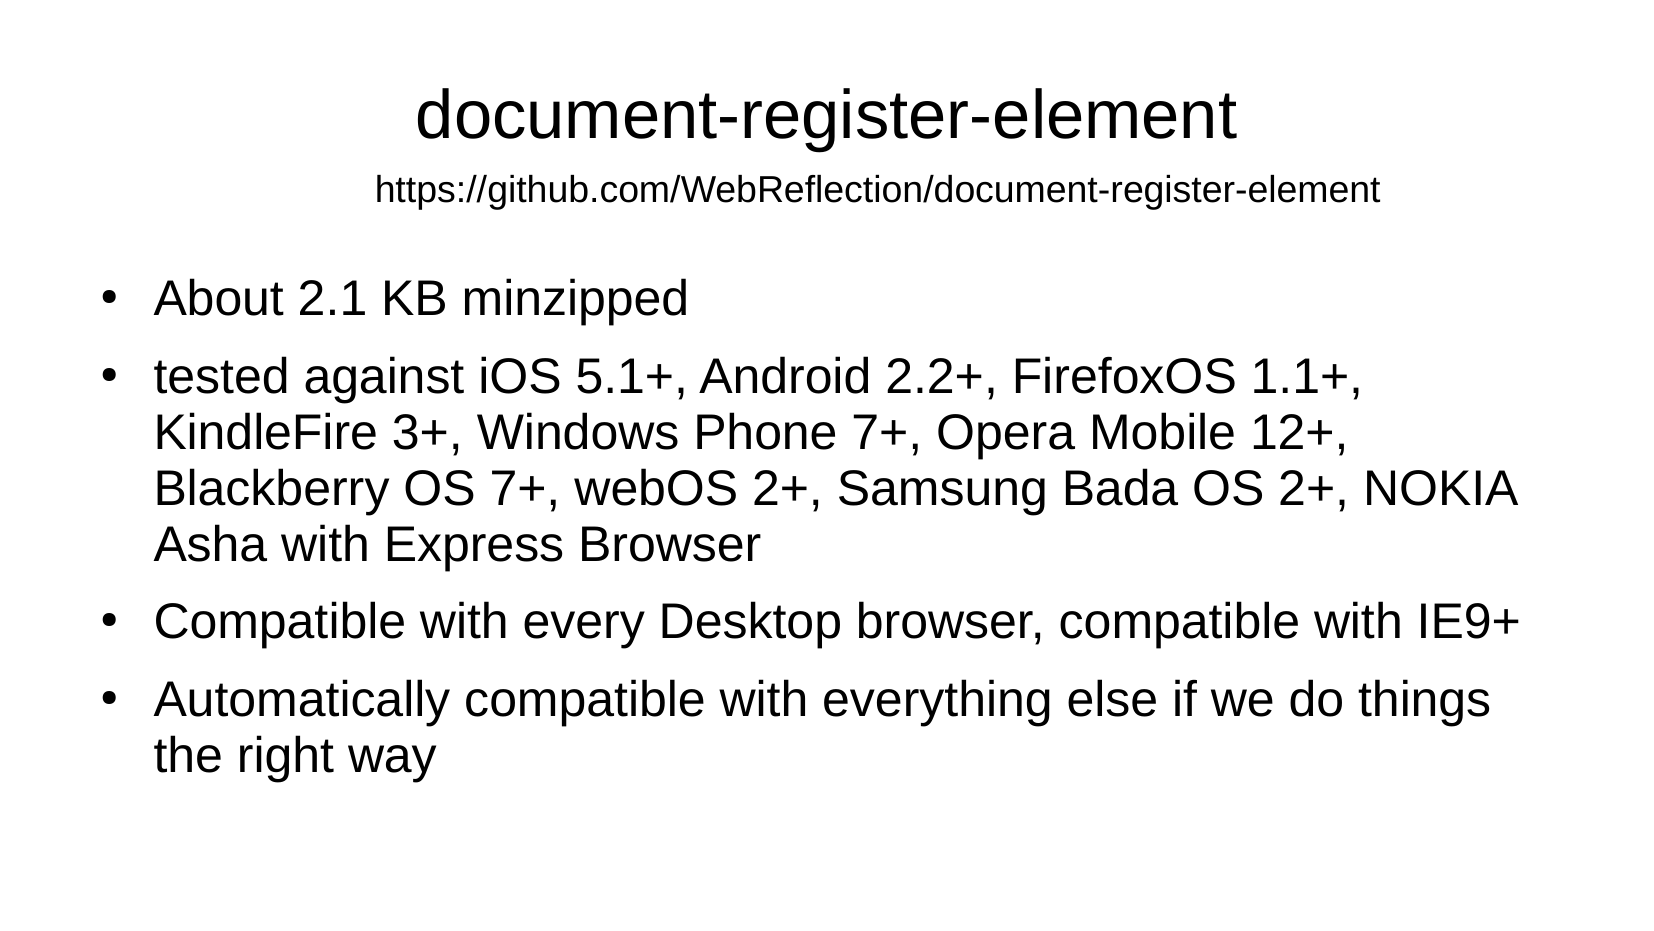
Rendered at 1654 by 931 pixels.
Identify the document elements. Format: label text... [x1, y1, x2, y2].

title document-register-element [82, 37, 1571, 193]
text_box https://github.com/WebReflection/document-register-element [360, 160, 1396, 218]
list About 2.1 KB minzipped tested against iOS 5.1+, Android 2.2+, FirefoxOS 1.1+, KindleFire 3+, Windows Phone 7+, Opera Mobile 12+, Blackberry OS 7+, webOS 2+, Samsung Bada OS 2+, NOKIA Asha with Express Browser Compatible with every Desktop browser, compatible with IE9+ Automatically compatible with everything else if we do things the right way [82, 270, 1571, 811]
